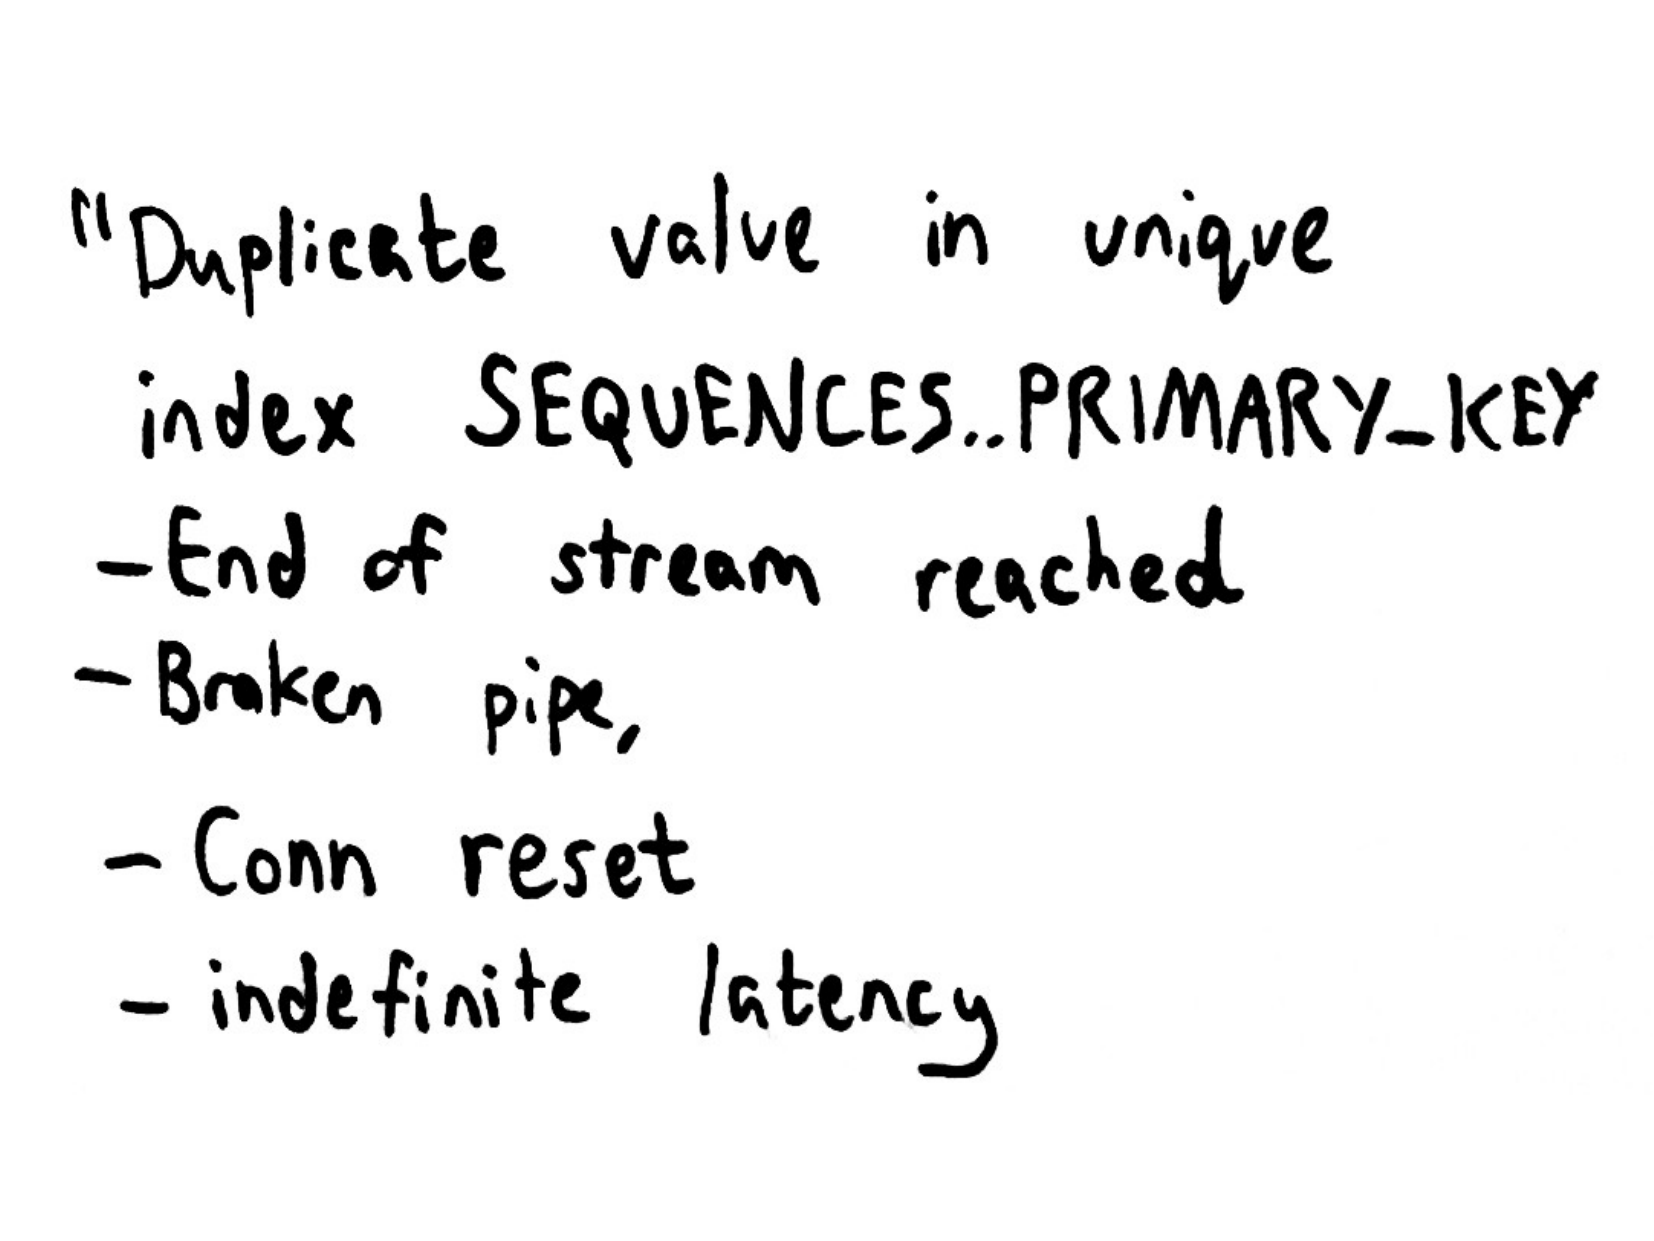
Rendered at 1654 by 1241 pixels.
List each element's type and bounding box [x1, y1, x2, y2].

picture [0, 129, 1654, 1096]
